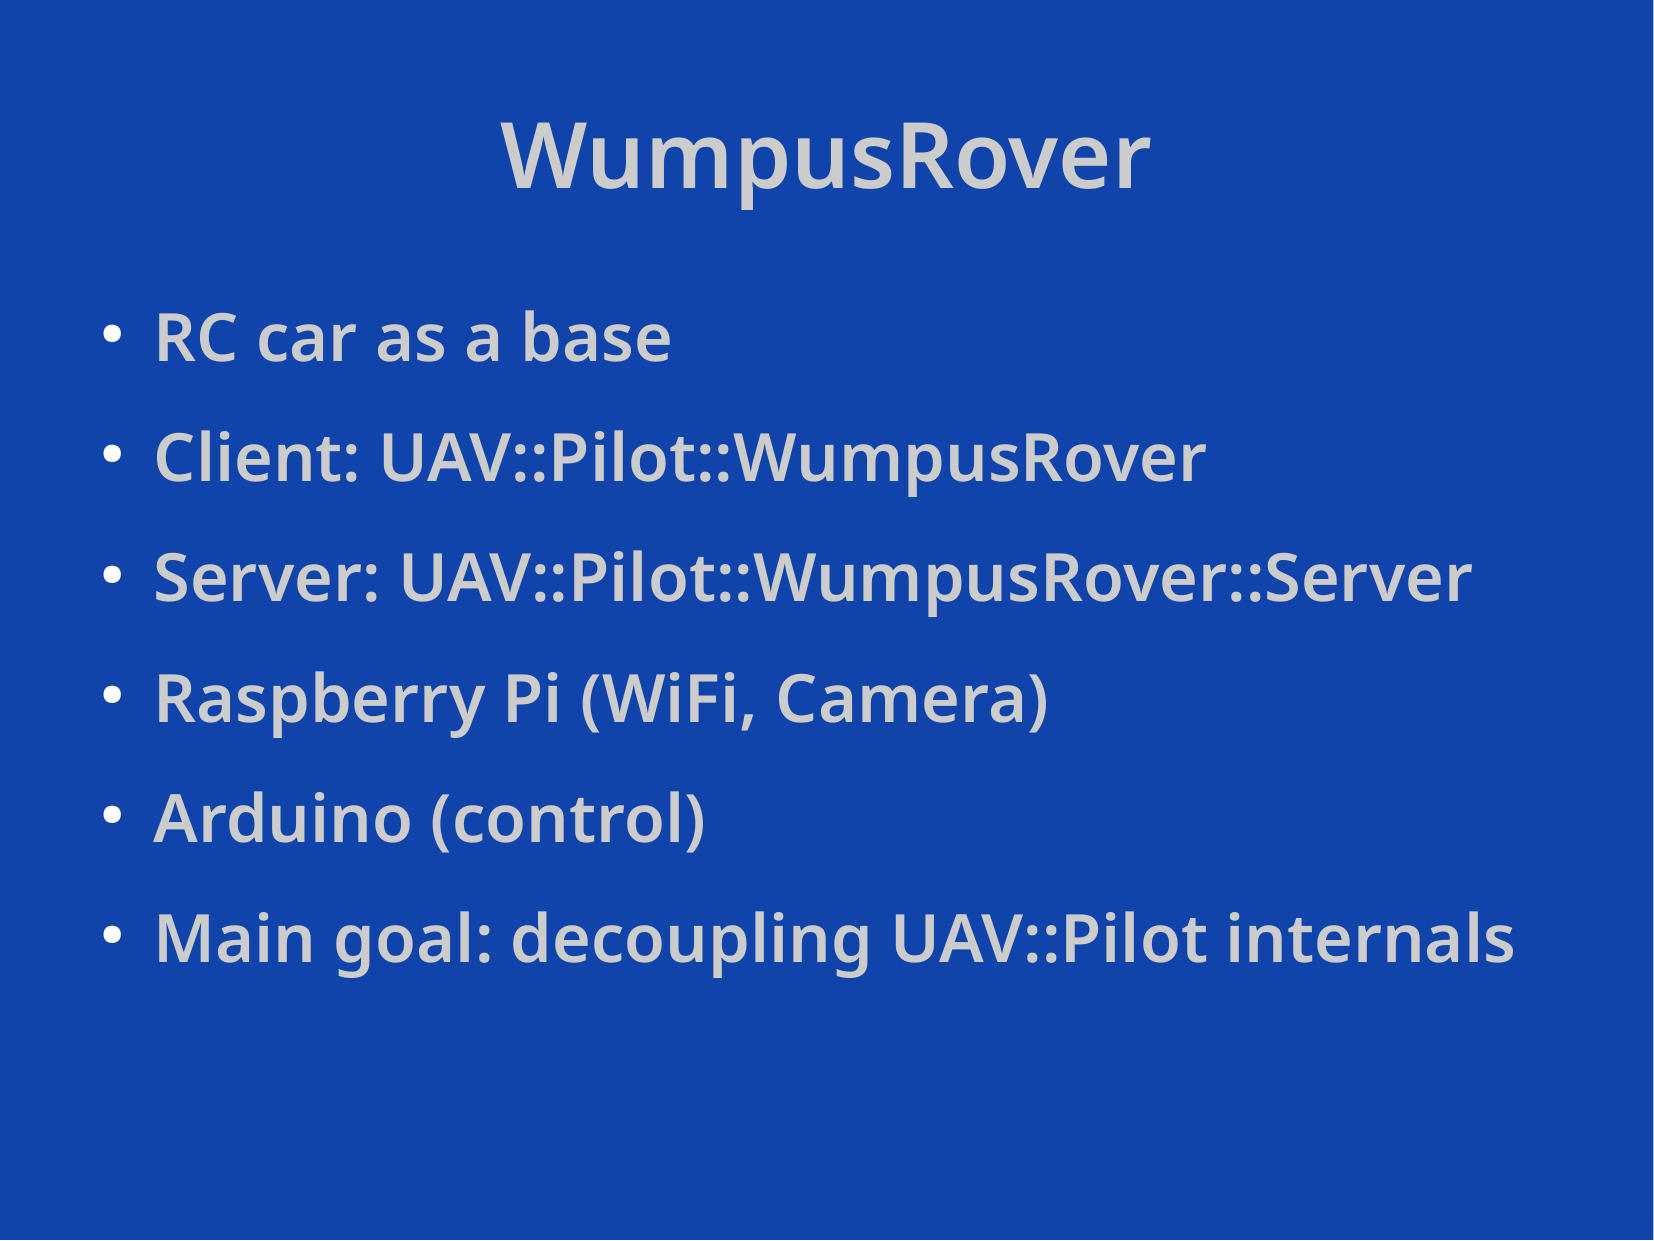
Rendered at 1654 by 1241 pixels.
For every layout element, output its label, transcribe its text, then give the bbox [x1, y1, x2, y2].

title WumpusRover [82, 49, 1571, 257]
list RC car as a base Client: UAV::Pilot::WumpusRover Server: UAV::Pilot::WumpusRover::Server Raspberry Pi (WiFi, Camera) Arduino (control) Main goal: decoupling UAV::Pilot internals [82, 290, 1571, 1010]
